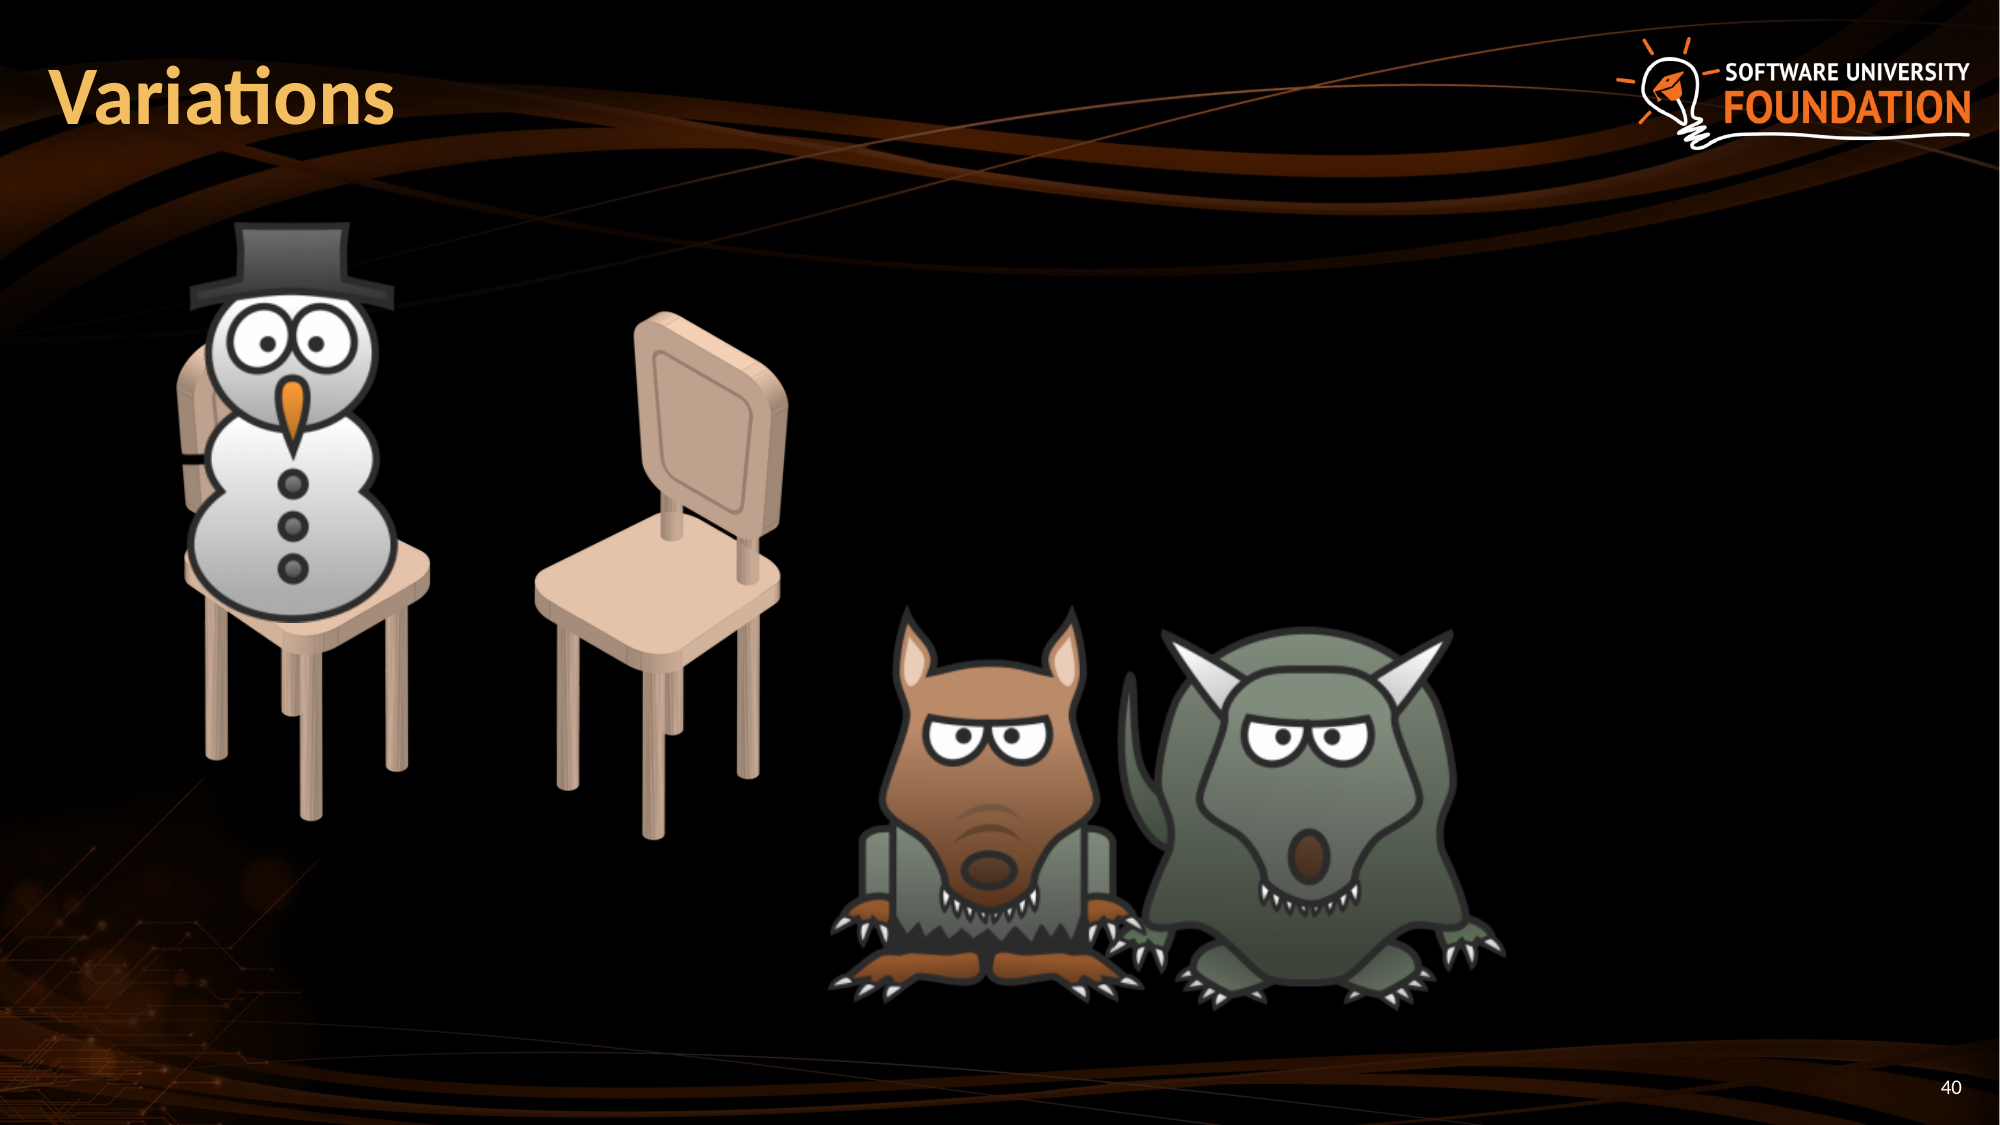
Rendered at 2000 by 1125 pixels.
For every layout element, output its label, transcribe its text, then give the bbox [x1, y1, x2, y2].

picture [0, 0, 2000, 1125]
slide_number <number> [1897, 1070, 1968, 1103]
title Variations [30, 6, 1602, 189]
